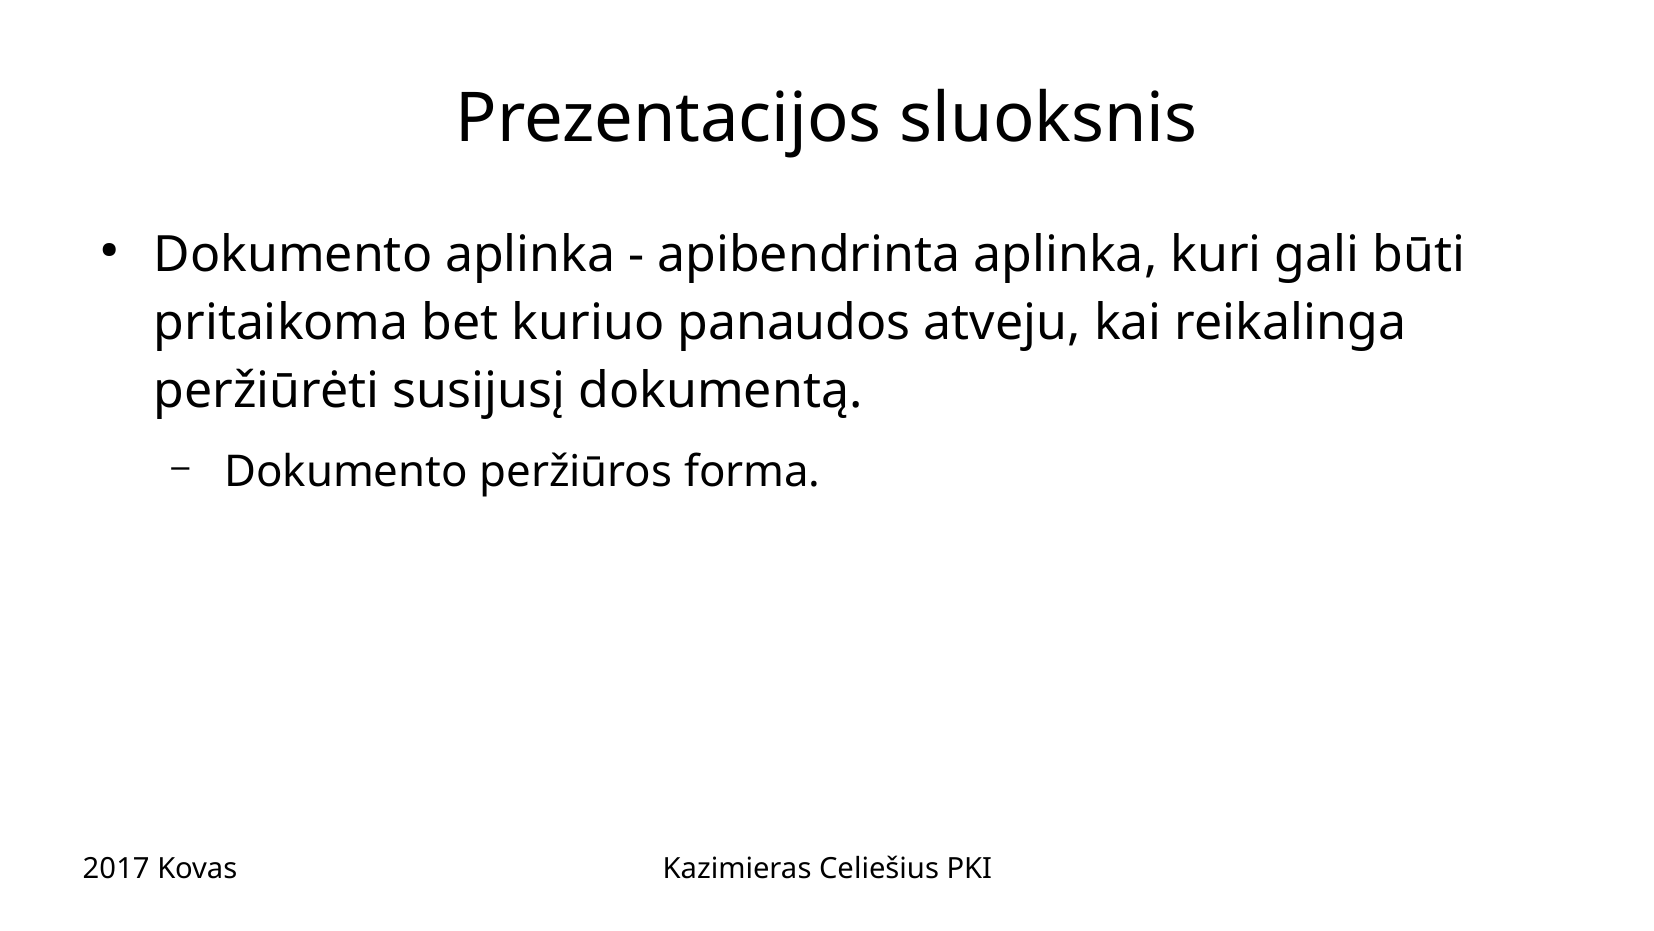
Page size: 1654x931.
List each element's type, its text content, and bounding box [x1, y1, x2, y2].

list Dokumento aplinka - apibendrinta aplinka, kuri gali būti pritaikoma bet kuriuo panaudos atveju, kai reikalinga peržiūrėti susijusį dokumentą. Dokumento peržiūros forma. [82, 217, 1571, 757]
title Prezentacijos sluoksnis [82, 37, 1571, 193]
